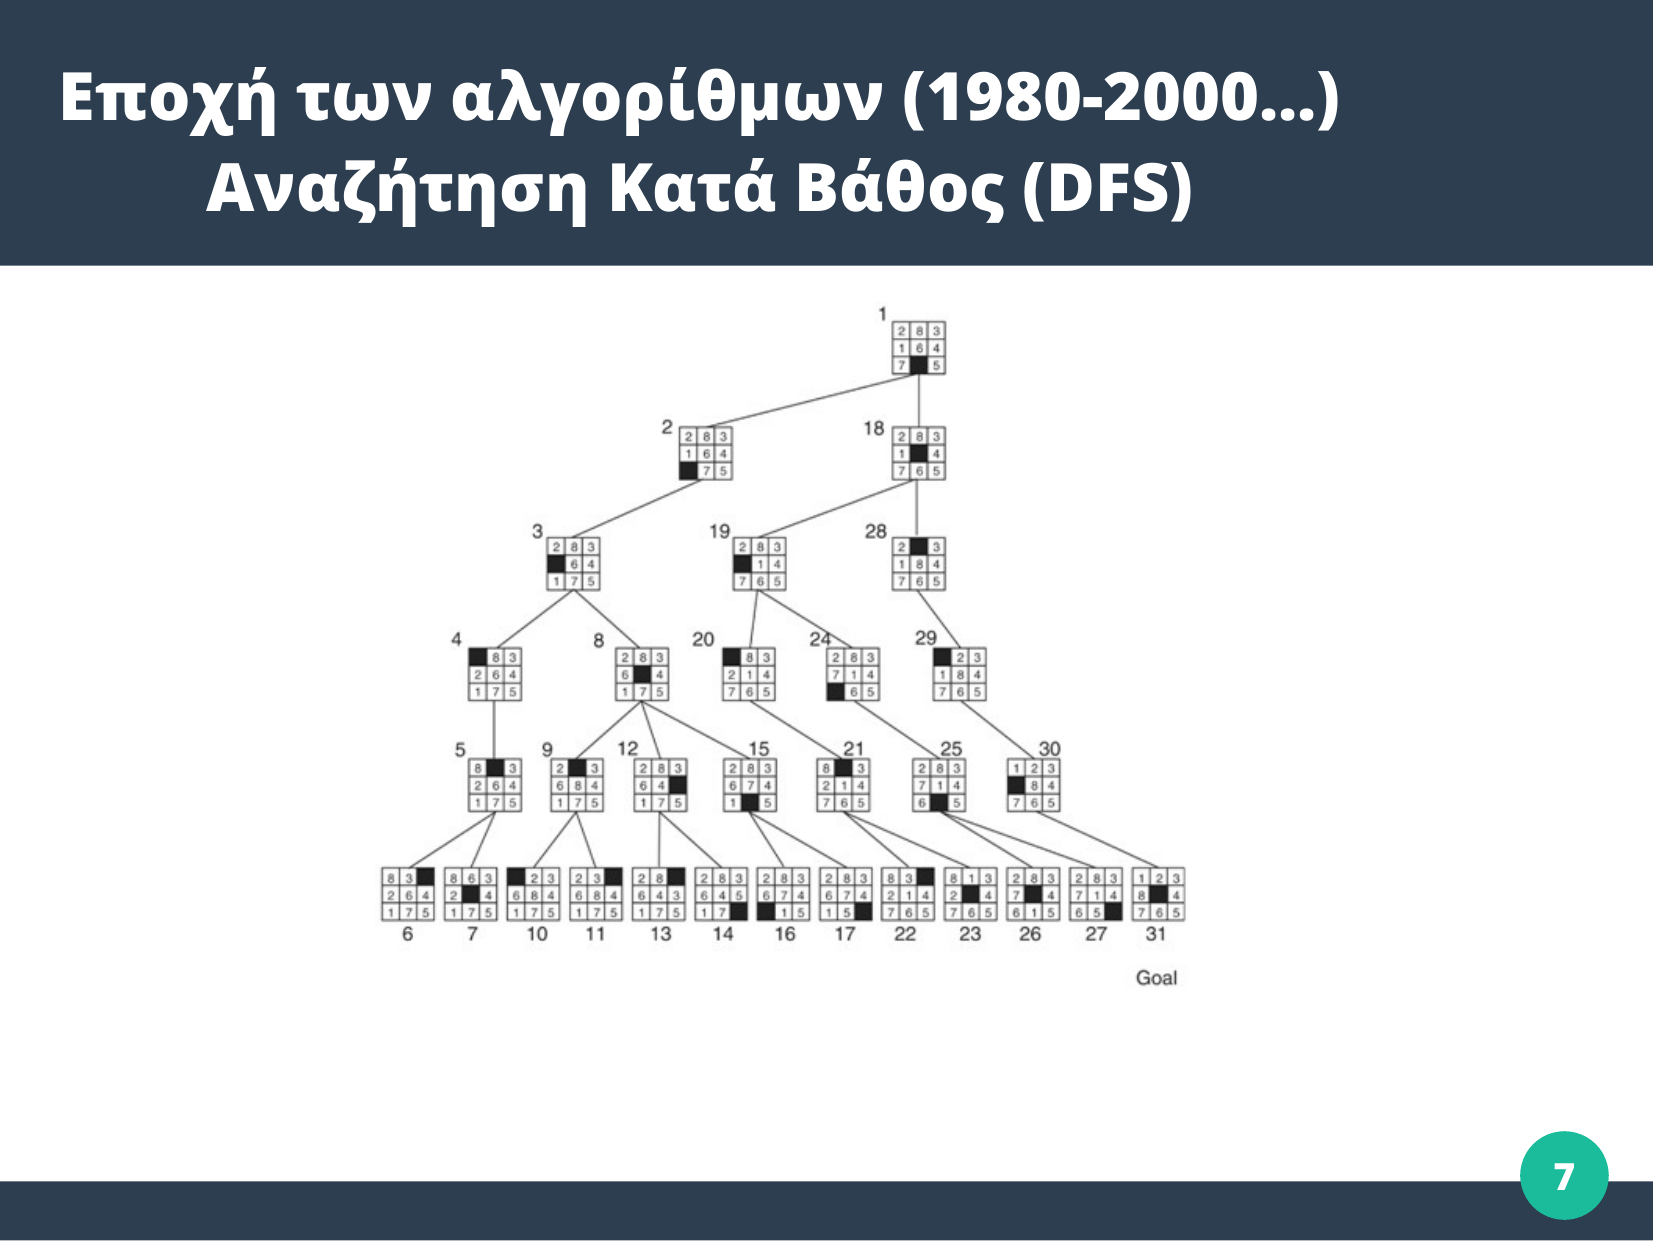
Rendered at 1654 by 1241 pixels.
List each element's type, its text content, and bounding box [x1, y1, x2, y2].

title Εποχή των αλγορίθμων (1980-2000...) Αναζήτηση Κατά Βάθος (DFS) [58, 49, 1594, 207]
picture [374, 301, 1189, 991]
